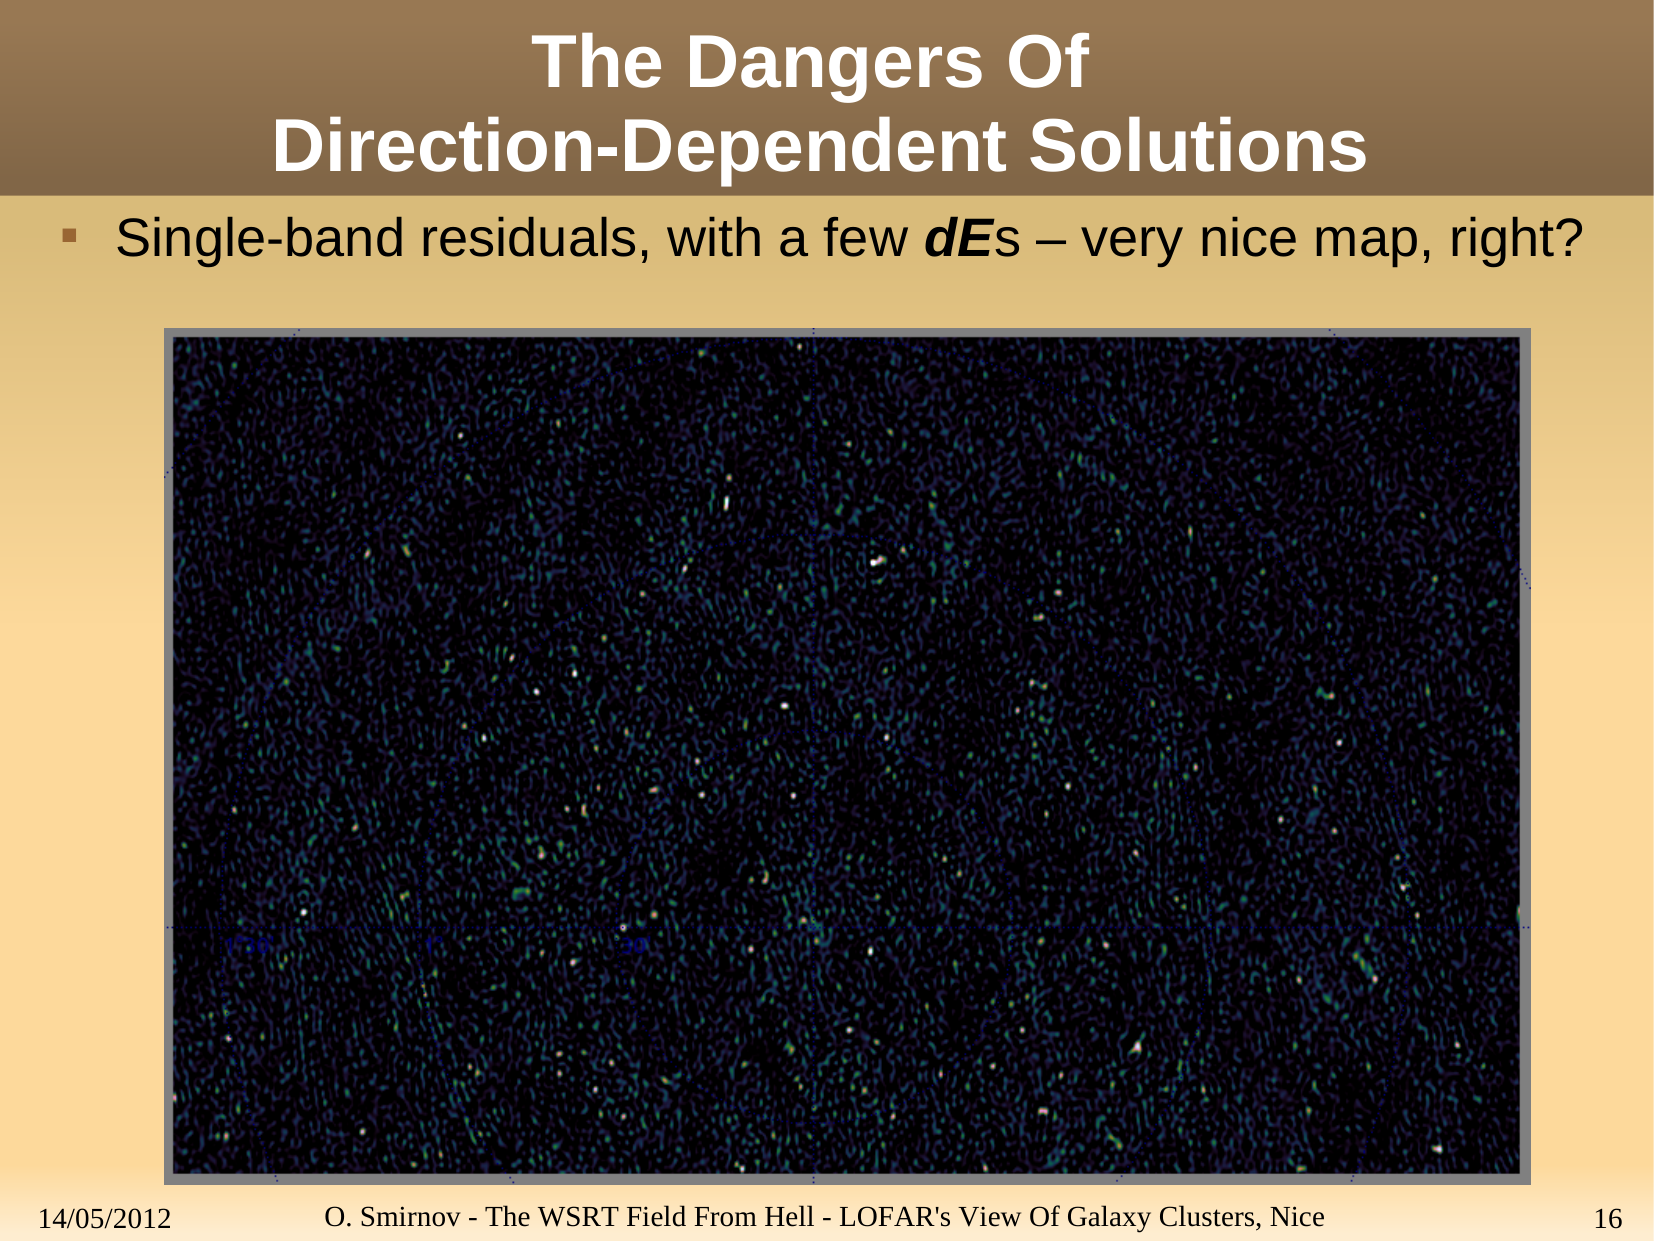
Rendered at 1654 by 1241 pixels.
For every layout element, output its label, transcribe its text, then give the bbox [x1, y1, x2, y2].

title The Dangers Of Direction-Dependent Solutions [76, 0, 1565, 207]
list Single-band residuals, with a few dEs – very nice map, right? [45, 207, 1621, 1026]
picture [0, 0, 1654, 1241]
